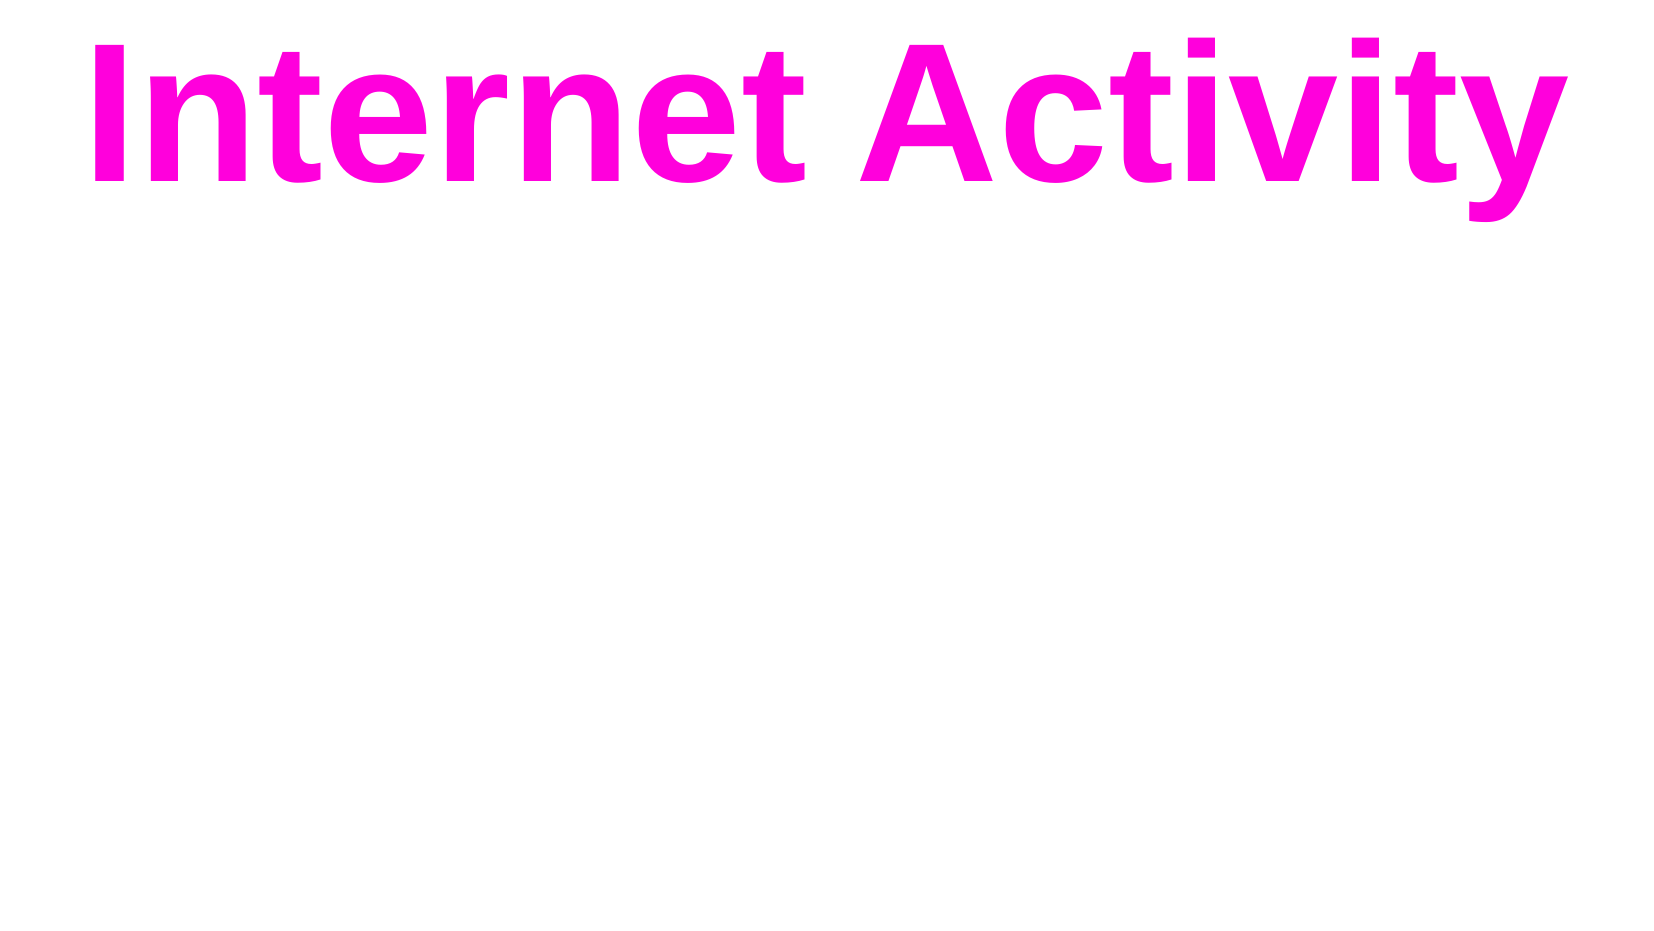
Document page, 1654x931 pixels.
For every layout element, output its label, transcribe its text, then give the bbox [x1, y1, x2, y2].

title Internet Activity [0, 0, 1654, 226]
